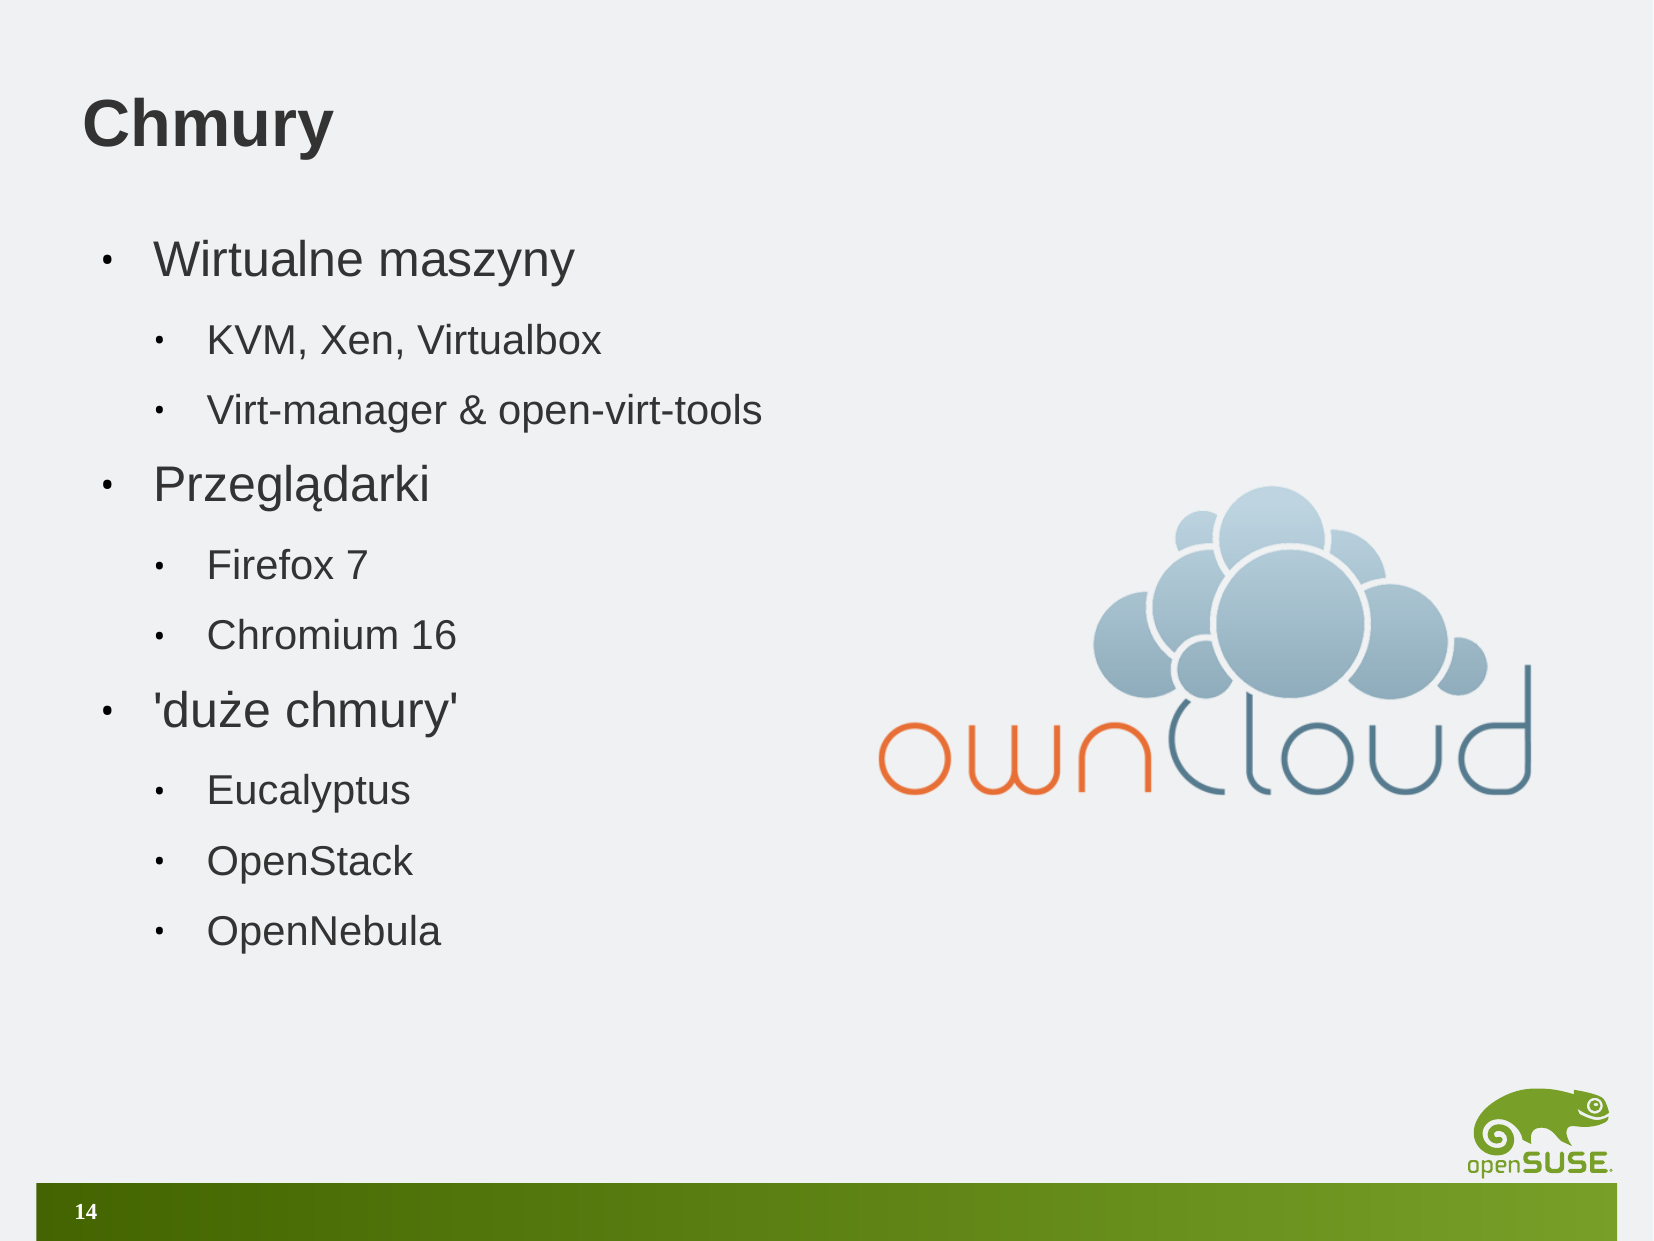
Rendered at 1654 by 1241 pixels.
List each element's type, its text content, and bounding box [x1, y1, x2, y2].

title Chmury [82, 49, 1571, 198]
list Wirtualne maszyny KVM, Xen, Virtualbox Virt-manager & open-virt-tools Przeglądarki Firefox 7 Chromium 16 'duże chmury' Eucalyptus OpenStack OpenNebula [82, 231, 809, 1050]
picture [0, 0, 1654, 1241]
